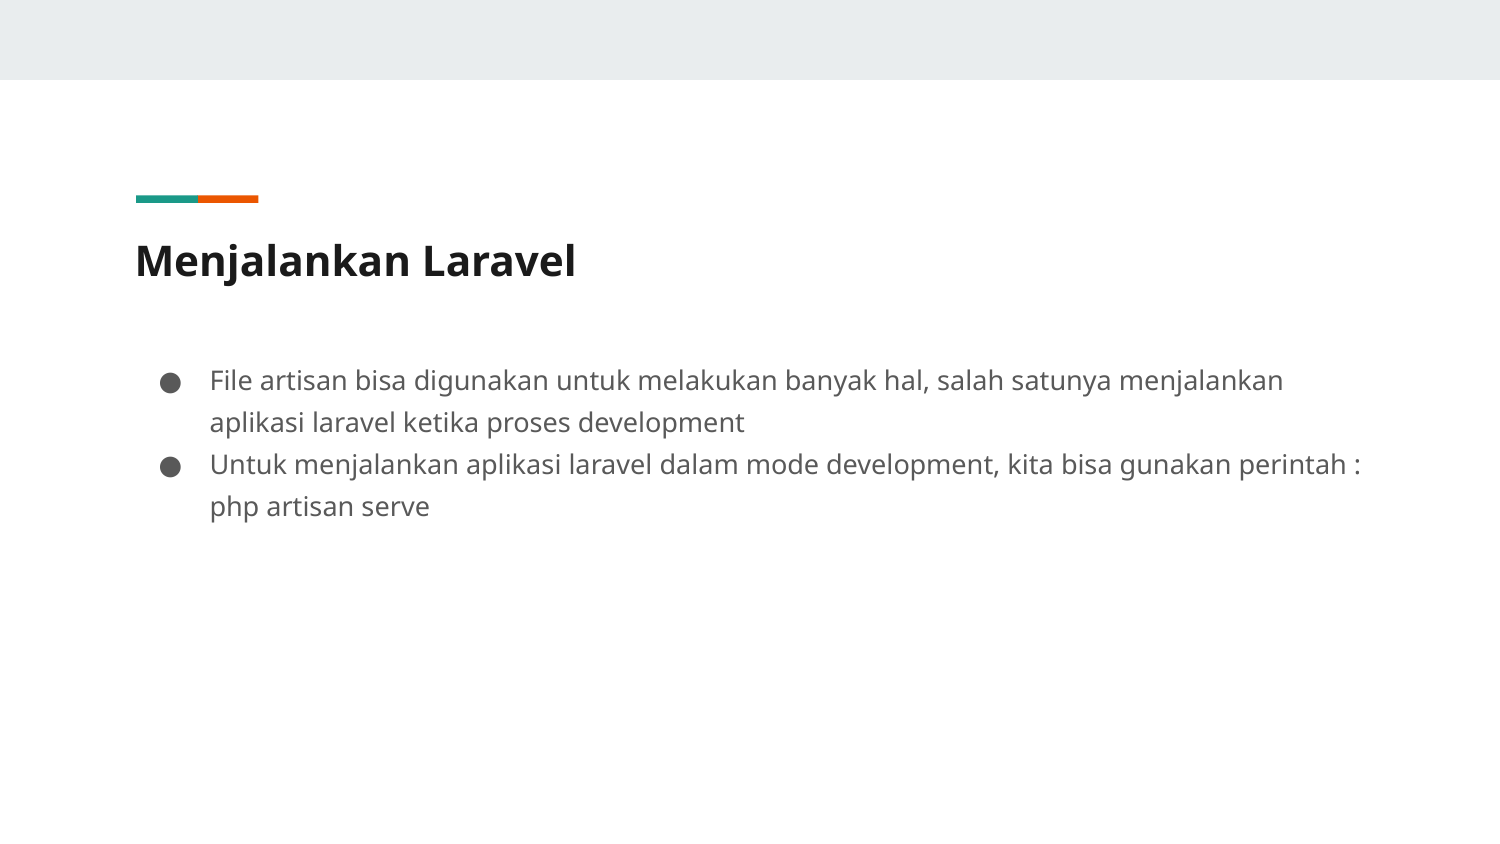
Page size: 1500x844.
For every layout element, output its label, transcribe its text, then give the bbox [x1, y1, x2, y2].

list File artisan bisa digunakan untuk melakukan banyak hal, salah satunya menjalankan aplikasi laravel ketika proses development Untuk menjalankan aplikasi laravel dalam mode development, kita bisa gunakan perintah : php artisan serve [119, 341, 1381, 712]
title Menjalankan Laravel [119, 216, 1381, 305]
